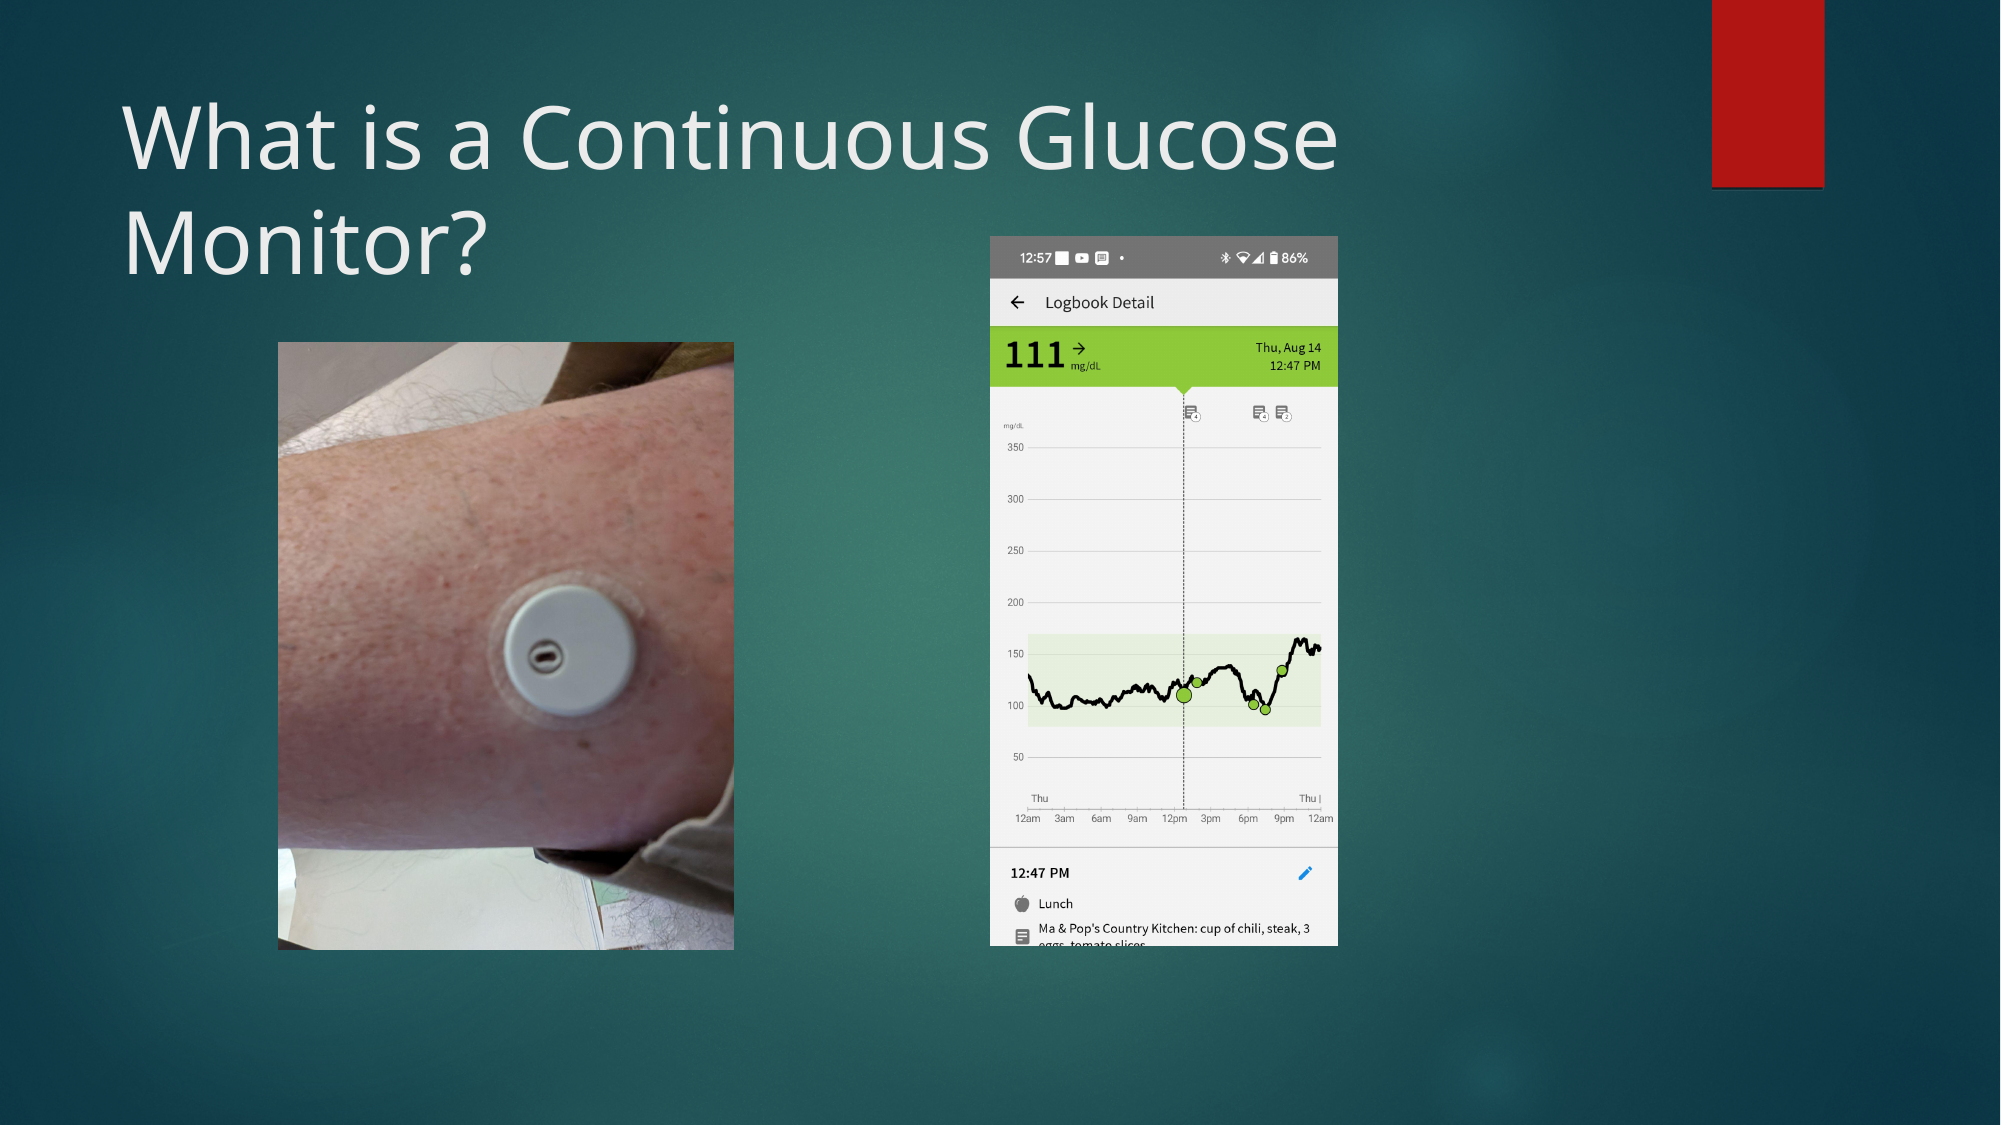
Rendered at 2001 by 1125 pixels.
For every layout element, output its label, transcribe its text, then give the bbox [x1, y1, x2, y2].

picture [0, 0, 2001, 1125]
title What is a Continuous Glucose Monitor? [106, 74, 1649, 304]
